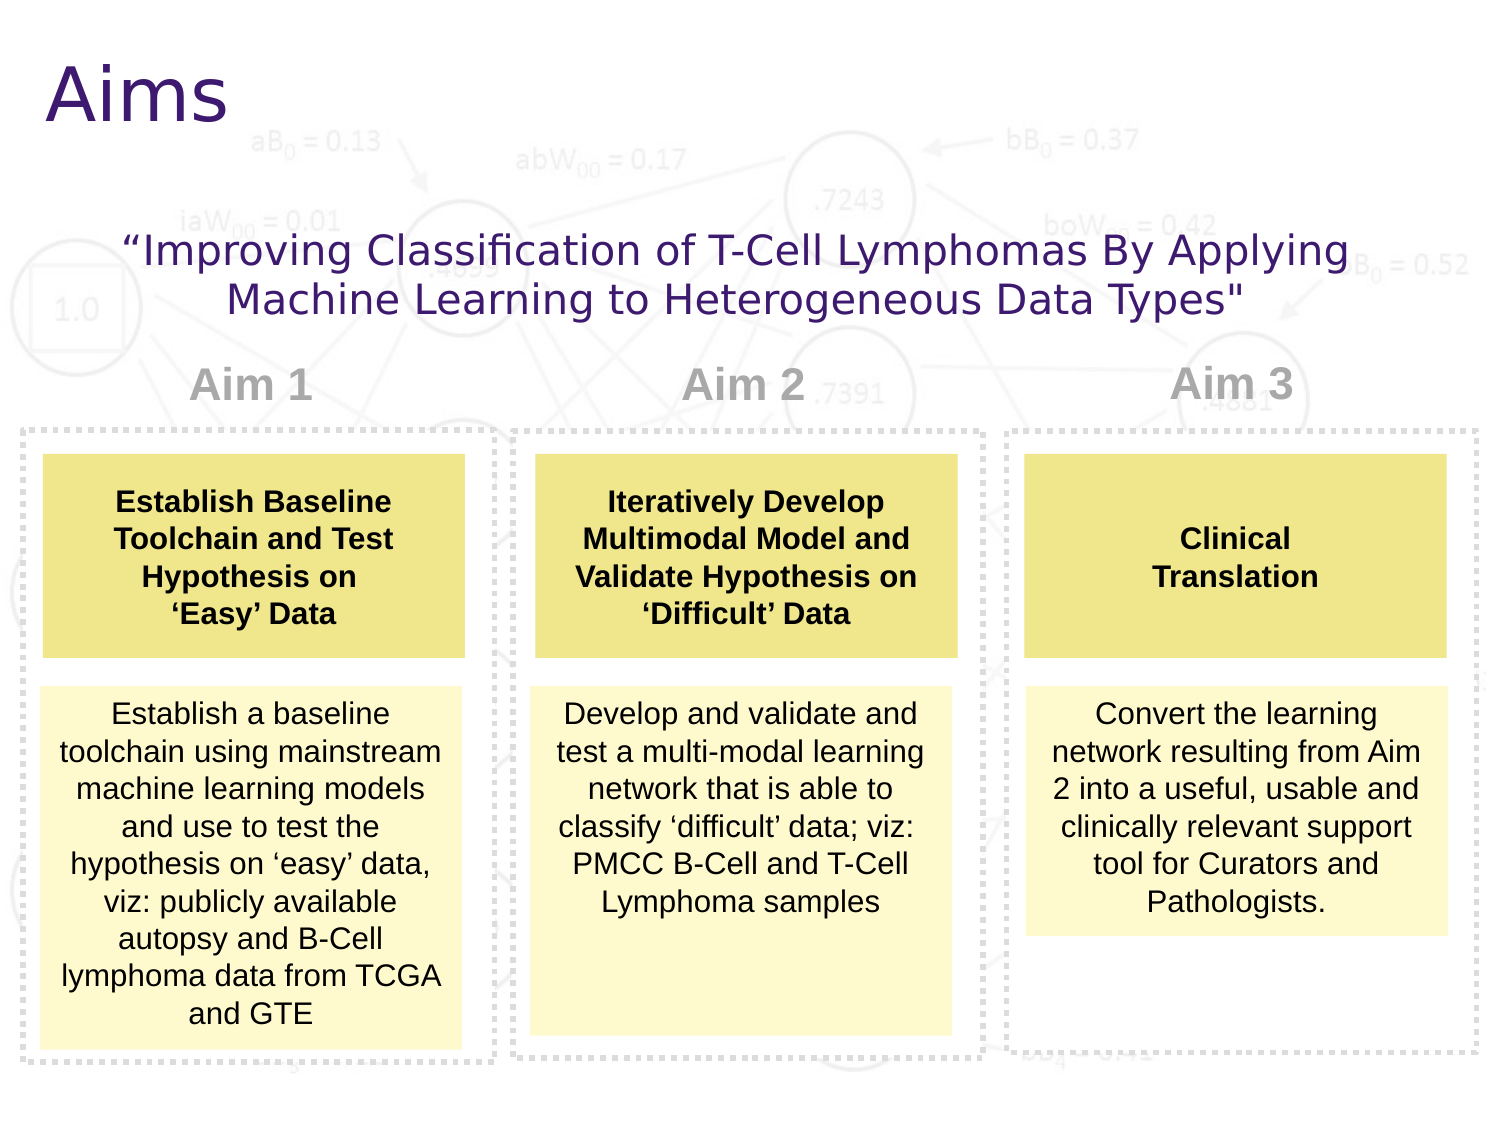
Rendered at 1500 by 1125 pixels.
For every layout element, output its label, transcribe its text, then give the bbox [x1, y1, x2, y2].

text_box Establish a baseline toolchain using mainstream machine learning models and use to test the hypothesis on ‘easy’ data, viz: publicly available autopsy and B-Cell lymphoma data from TCGA and GTE [39, 686, 463, 1050]
text_box Iteratively Develop Multimodal Model and Validate Hypothesis on ‘Difficult’ Data [535, 453, 958, 658]
text_box [1006, 430, 1477, 1053]
title Aims [45, 33, 1392, 157]
text_box Clinical Translation [1024, 453, 1447, 658]
text_box Convert the learning network resulting from Aim 2 into a useful, usable and clinically relevant support tool for Curators and Pathologists. [1025, 686, 1448, 937]
text_box [22, 430, 495, 1063]
text_box Aim 1 [173, 347, 351, 414]
text_box Aim 3 [1154, 346, 1313, 413]
text_box Develop and validate and test a multi-modal learning network that is able to classify ‘difficult’ data; viz: PMCC B-Cell and T-Cell Lymphoma samples [529, 686, 953, 1036]
text_box [512, 430, 983, 1059]
picture [2, 119, 1486, 1079]
text_box Establish Baseline Toolchain and Test Hypothesis on ‘Easy’ Data [42, 453, 465, 658]
text_box “Improving Classification of T-Cell Lymphomas By Applying Machine Learning to Heterogeneous Data Types" [66, 219, 1405, 338]
text_box Aim 2 [666, 347, 847, 414]
